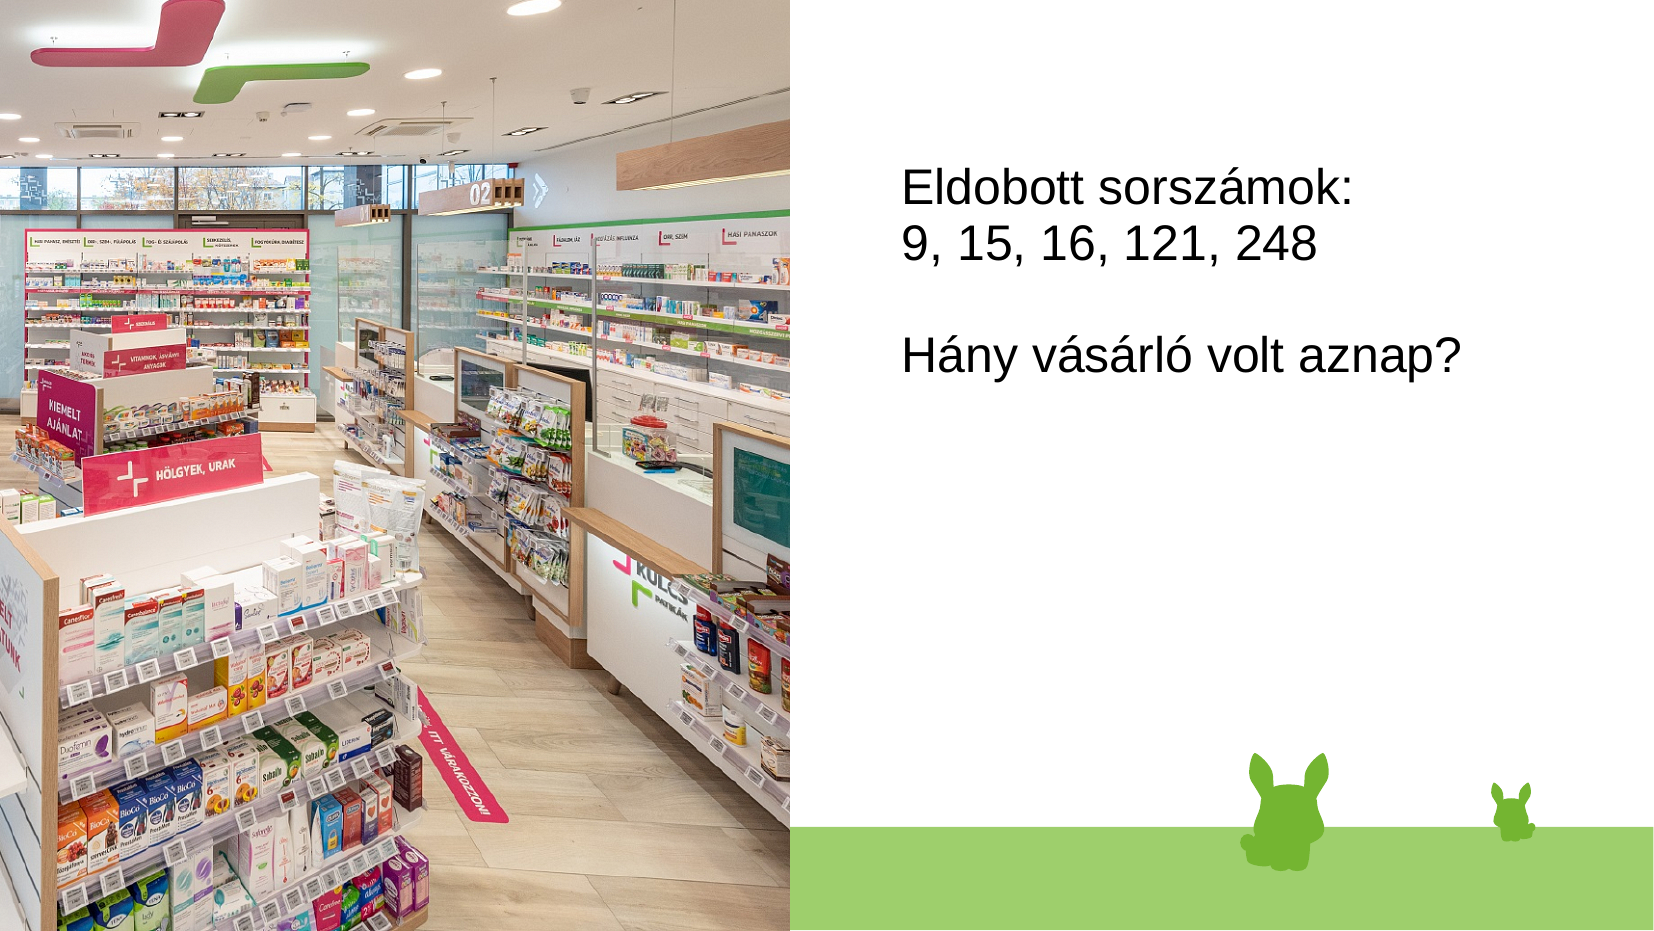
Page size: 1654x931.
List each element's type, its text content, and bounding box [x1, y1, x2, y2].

text_box Eldobott sorszámok: 9, 15, 16, 121, 248 Hány vásárló volt aznap? [886, 152, 1601, 665]
picture [0, 0, 790, 931]
